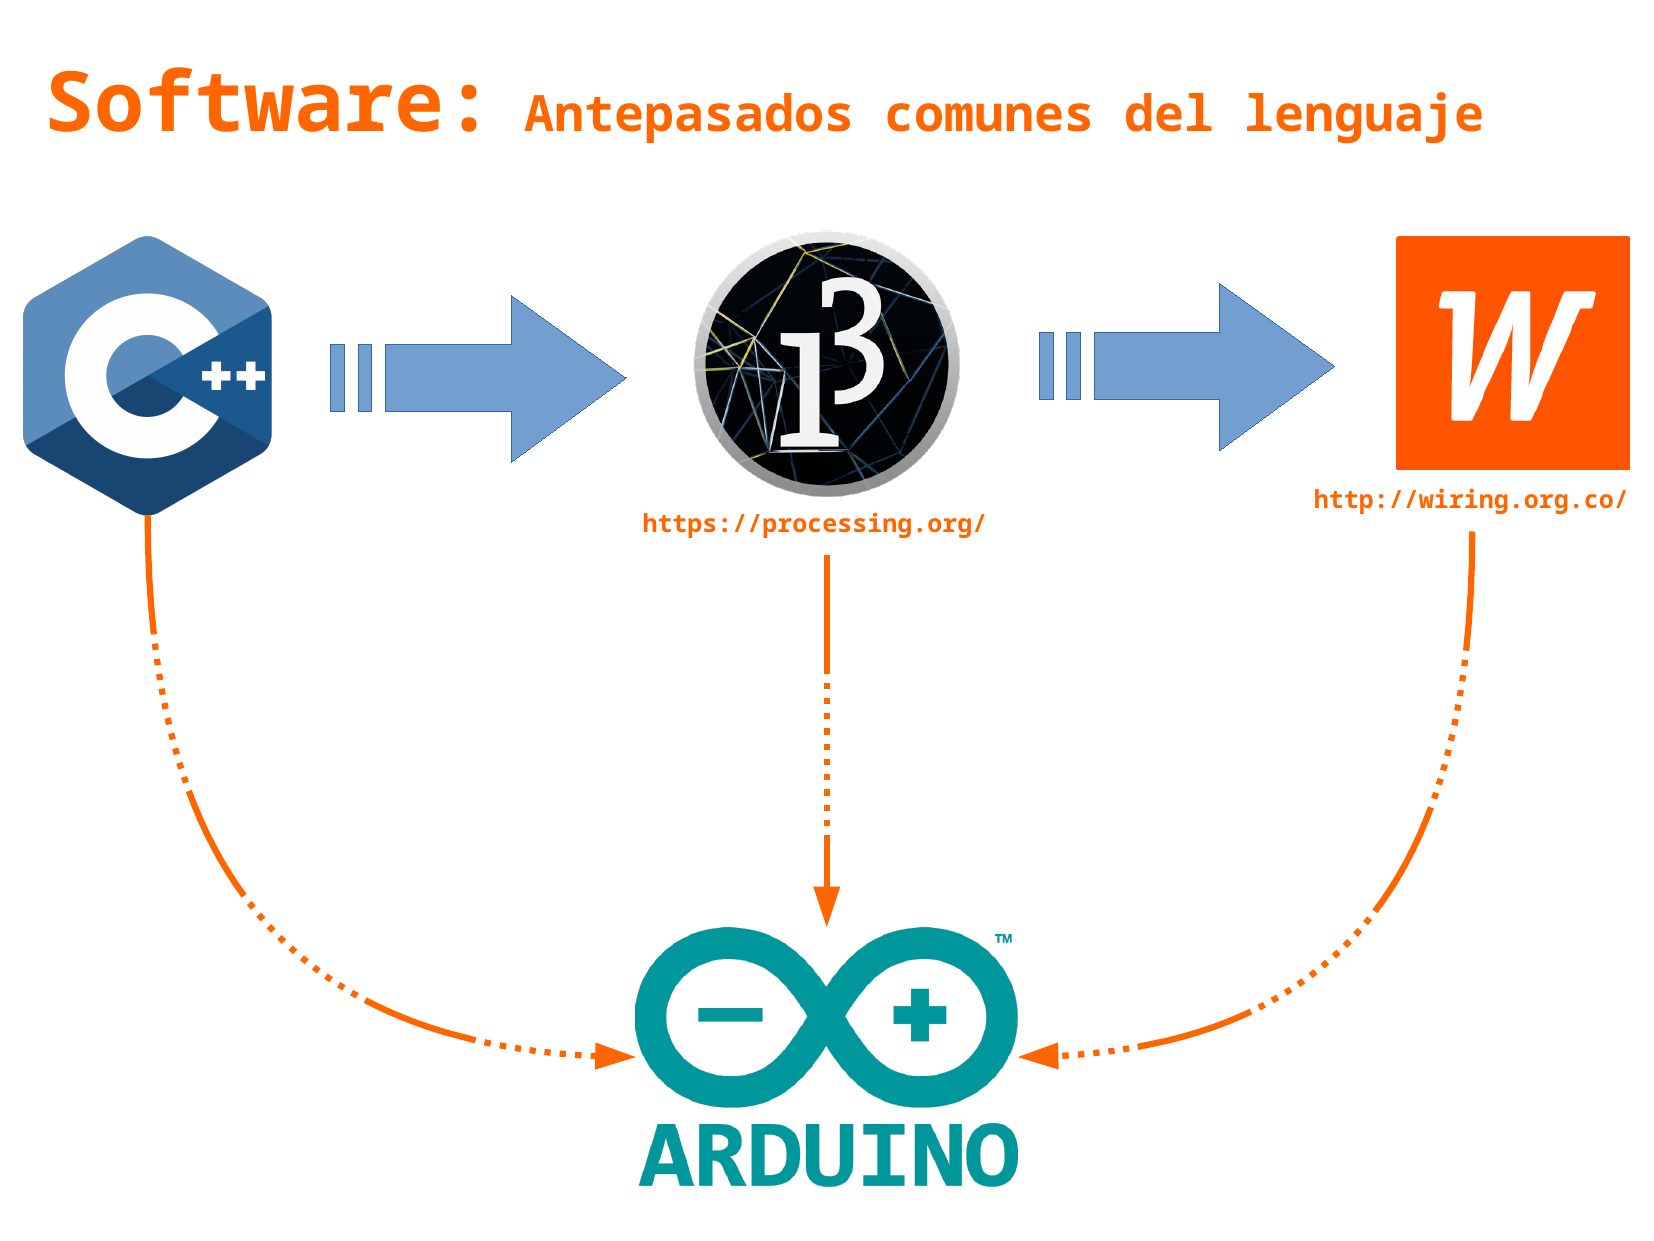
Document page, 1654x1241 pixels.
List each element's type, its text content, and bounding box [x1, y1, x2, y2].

text_box Software: Antepasados comunes del lenguaje [29, 35, 1642, 199]
text_box https://processing.org/ [627, 498, 1026, 556]
text_box [358, 344, 372, 412]
picture [635, 927, 1018, 1188]
text_box [1039, 332, 1054, 400]
picture [1396, 236, 1630, 470]
text_box [1066, 332, 1081, 400]
picture [675, 212, 978, 515]
text_box [385, 295, 627, 463]
text_box [1094, 283, 1335, 451]
picture [23, 236, 272, 516]
text_box http://wiring.org.co/ [1299, 474, 1646, 532]
text_box [330, 344, 345, 412]
